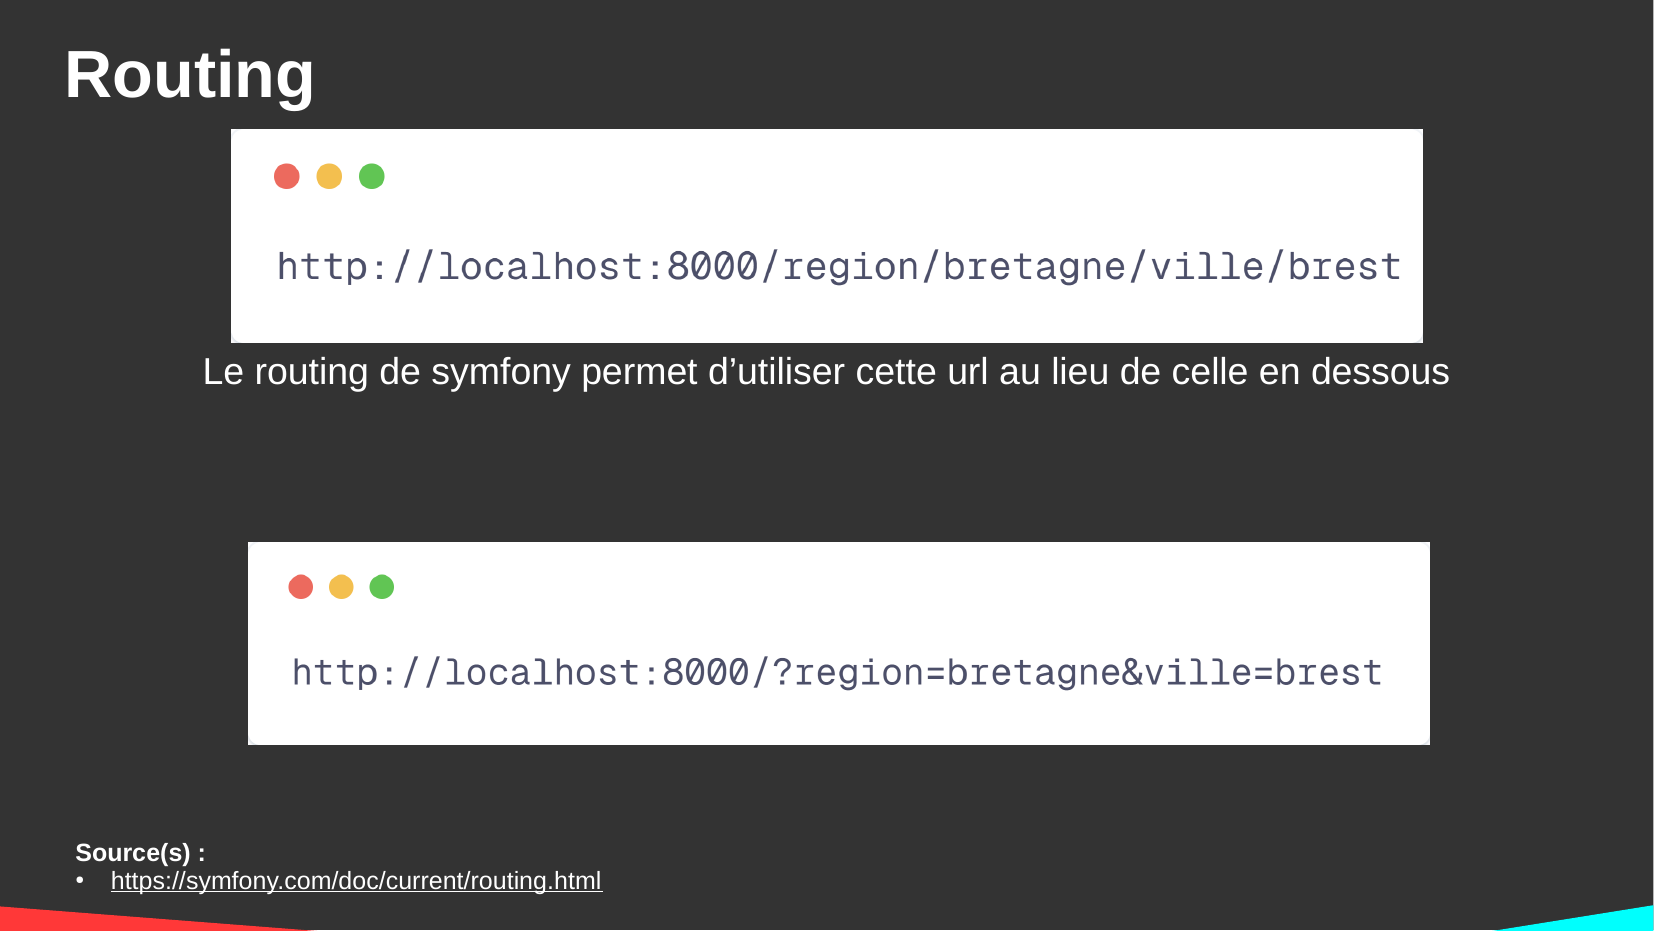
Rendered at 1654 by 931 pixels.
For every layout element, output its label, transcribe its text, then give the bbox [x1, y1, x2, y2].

text_box Source(s) : https://symfony.com/doc/current/routing.html [60, 793, 1546, 903]
text_box Le routing de symfony permet d’utiliser cette url au lieu de celle en dessous [159, 343, 1495, 402]
picture [248, 542, 1430, 745]
text_box [0, 906, 318, 931]
picture [231, 129, 1423, 343]
text_box [1492, 905, 1654, 931]
title Routing [64, 37, 1365, 113]
